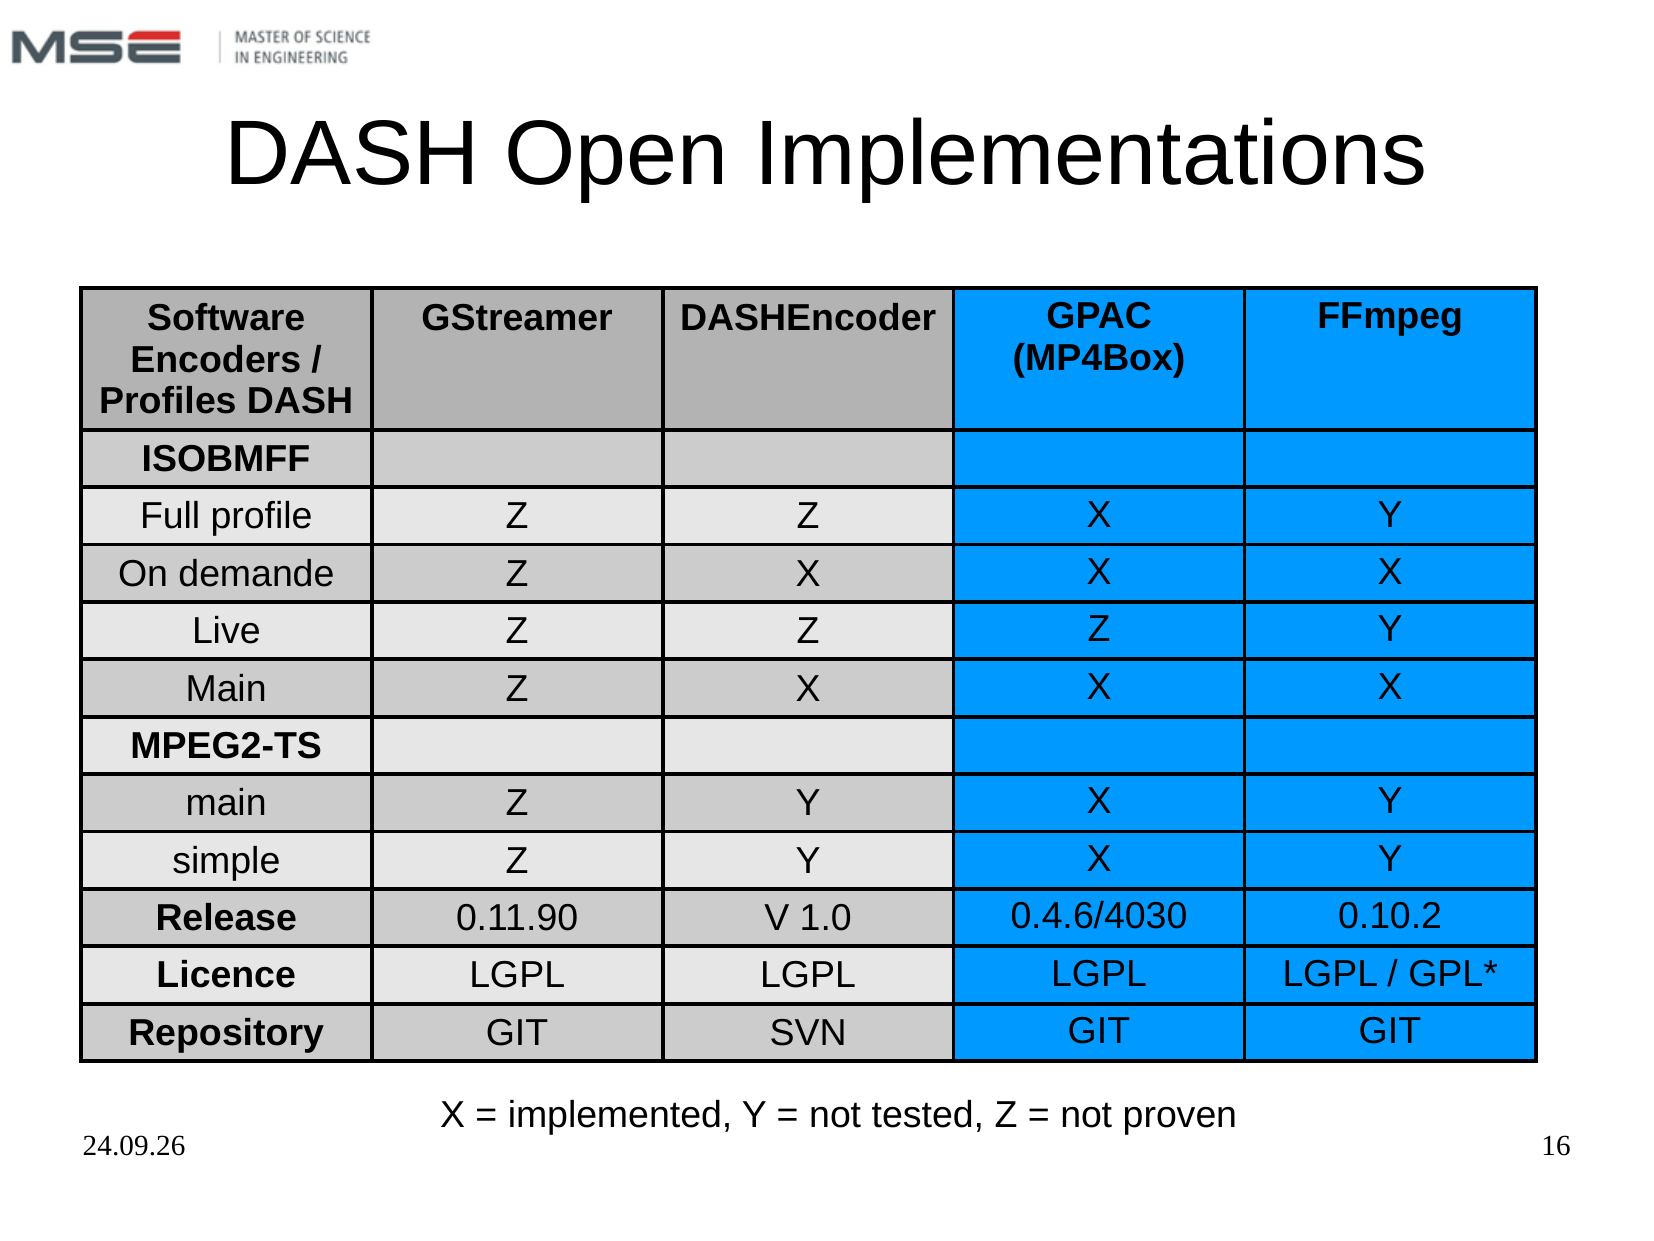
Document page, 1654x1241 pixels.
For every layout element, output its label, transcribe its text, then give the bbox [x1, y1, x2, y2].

table_cell SVN [665, 1006, 952, 1059]
table_cell X [1246, 546, 1534, 600]
table_header DASHEncoder [665, 290, 952, 428]
table_cell [1246, 719, 1534, 772]
table_header GPAC (MP4Box) [955, 290, 1243, 428]
table_cell Release [83, 891, 370, 944]
table_cell [665, 719, 952, 772]
table_cell [665, 432, 952, 485]
table_cell Live [83, 604, 370, 657]
table_cell [374, 719, 661, 772]
table_cell LGPL [665, 948, 952, 1002]
title DASH Open Implementations [82, 49, 1571, 257]
table_cell X [665, 546, 952, 600]
table_cell [955, 719, 1243, 772]
table_cell Z [374, 604, 661, 657]
table_cell [1246, 432, 1534, 485]
table_cell Y [1246, 776, 1534, 830]
table_cell [374, 432, 661, 485]
table_cell 0.11.90 [374, 891, 661, 944]
table_cell X [955, 546, 1243, 600]
table_cell V 1.0 [665, 891, 952, 944]
table_cell X [955, 489, 1243, 543]
table_cell simple [83, 833, 370, 887]
table_cell Z [374, 833, 661, 887]
table_cell Licence [83, 948, 370, 1002]
table_cell MPEG2-TS [83, 719, 370, 772]
table_cell [955, 432, 1243, 485]
table_cell X [1246, 661, 1534, 715]
table_cell Y [1246, 604, 1534, 657]
table_cell X [955, 661, 1243, 715]
table_cell Y [665, 833, 952, 887]
table_cell Repository [83, 1006, 370, 1059]
table_cell X [955, 776, 1243, 830]
table_cell Y [1246, 833, 1534, 887]
text_box X = implemented, Y = not tested, Z = not proven [425, 1086, 1264, 1144]
table_cell GIT [1246, 1006, 1534, 1059]
table_cell X [955, 833, 1243, 887]
table_cell Z [374, 661, 661, 715]
table_cell 0.10.2 [1246, 891, 1534, 944]
table_cell LGPL [374, 948, 661, 1002]
table_header GStreamer [374, 290, 661, 428]
table_header FFmpeg [1246, 290, 1534, 428]
table_cell Y [1246, 489, 1534, 543]
table_cell Main [83, 661, 370, 715]
table_cell Full profile [83, 489, 370, 543]
table_cell GIT [374, 1006, 661, 1059]
table_cell Z [955, 604, 1243, 657]
table_cell X [665, 661, 952, 715]
table_cell Z [374, 489, 661, 543]
table_cell ISOBMFF [83, 432, 370, 485]
table_cell main [83, 776, 370, 830]
table_cell Z [665, 489, 952, 543]
picture [3, 0, 402, 107]
table_cell On demande [83, 546, 370, 600]
table_cell GIT [955, 1006, 1243, 1059]
table_cell Z [665, 604, 952, 657]
table_cell 0.4.6/4030 [955, 891, 1243, 944]
table_cell LGPL / GPL* [1246, 948, 1534, 1002]
table_cell Z [374, 776, 661, 830]
table_cell LGPL [955, 948, 1243, 1002]
table_cell Z [374, 546, 661, 600]
table_cell Y [665, 776, 952, 830]
table_header Software Encoders / Profiles DASH [83, 290, 370, 428]
